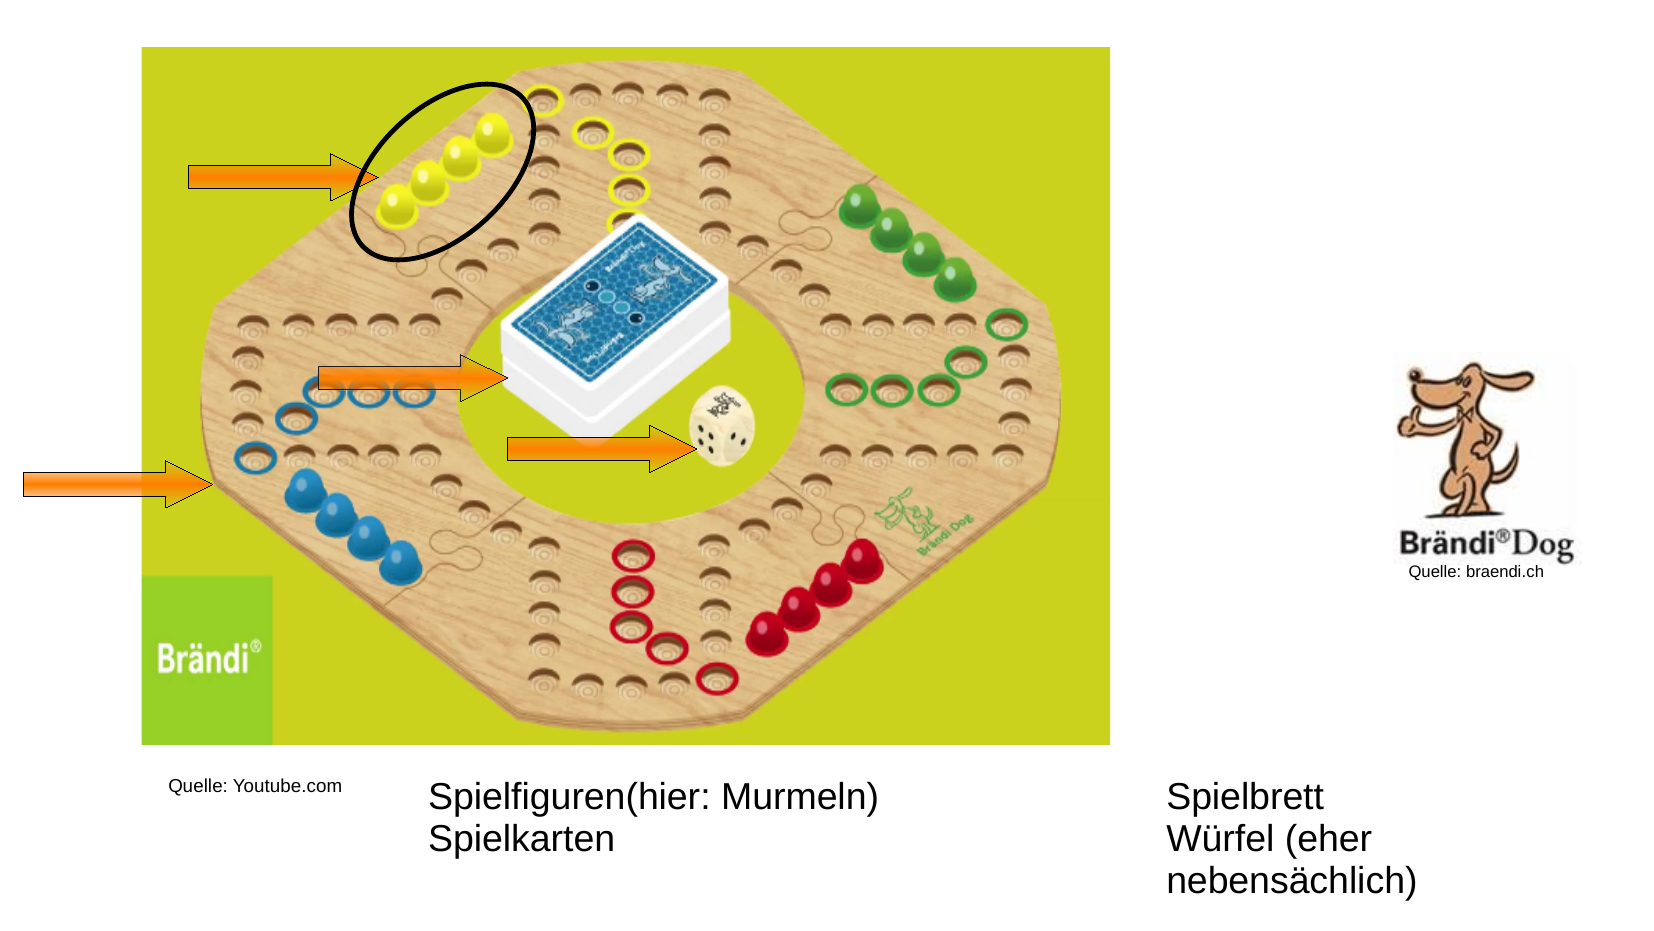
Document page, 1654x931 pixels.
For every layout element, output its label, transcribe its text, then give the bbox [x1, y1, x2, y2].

picture [1294, 352, 1654, 578]
text_box Quelle: Youtube.com [153, 767, 413, 804]
text_box [23, 47, 1111, 745]
text_box Quelle: braendi.ch [1393, 555, 1607, 589]
text_box Spielfiguren(hier: Murmeln) Spielbrett Spielkarten Würfel (eher nebensächlich) [413, 767, 1630, 909]
